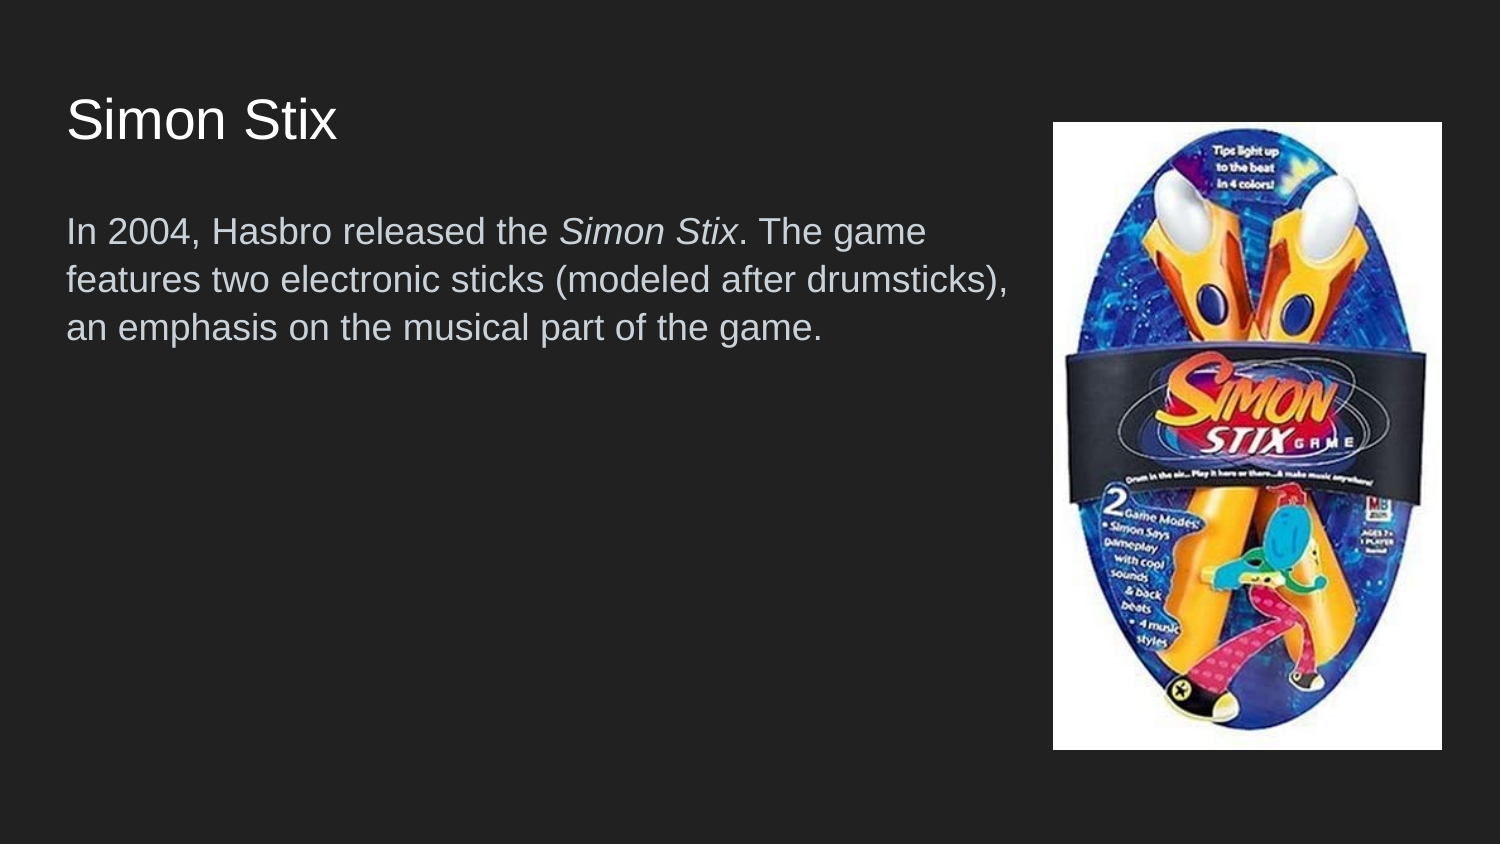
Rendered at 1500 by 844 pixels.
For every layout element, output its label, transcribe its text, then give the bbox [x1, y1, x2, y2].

list In 2004, Hasbro released the Simon Stix. The game features two electronic sticks (modeled after drumsticks), an emphasis on the musical part of the game. [51, 189, 1053, 750]
title Simon Stix [51, 72, 1449, 167]
picture [1053, 122, 1442, 750]
